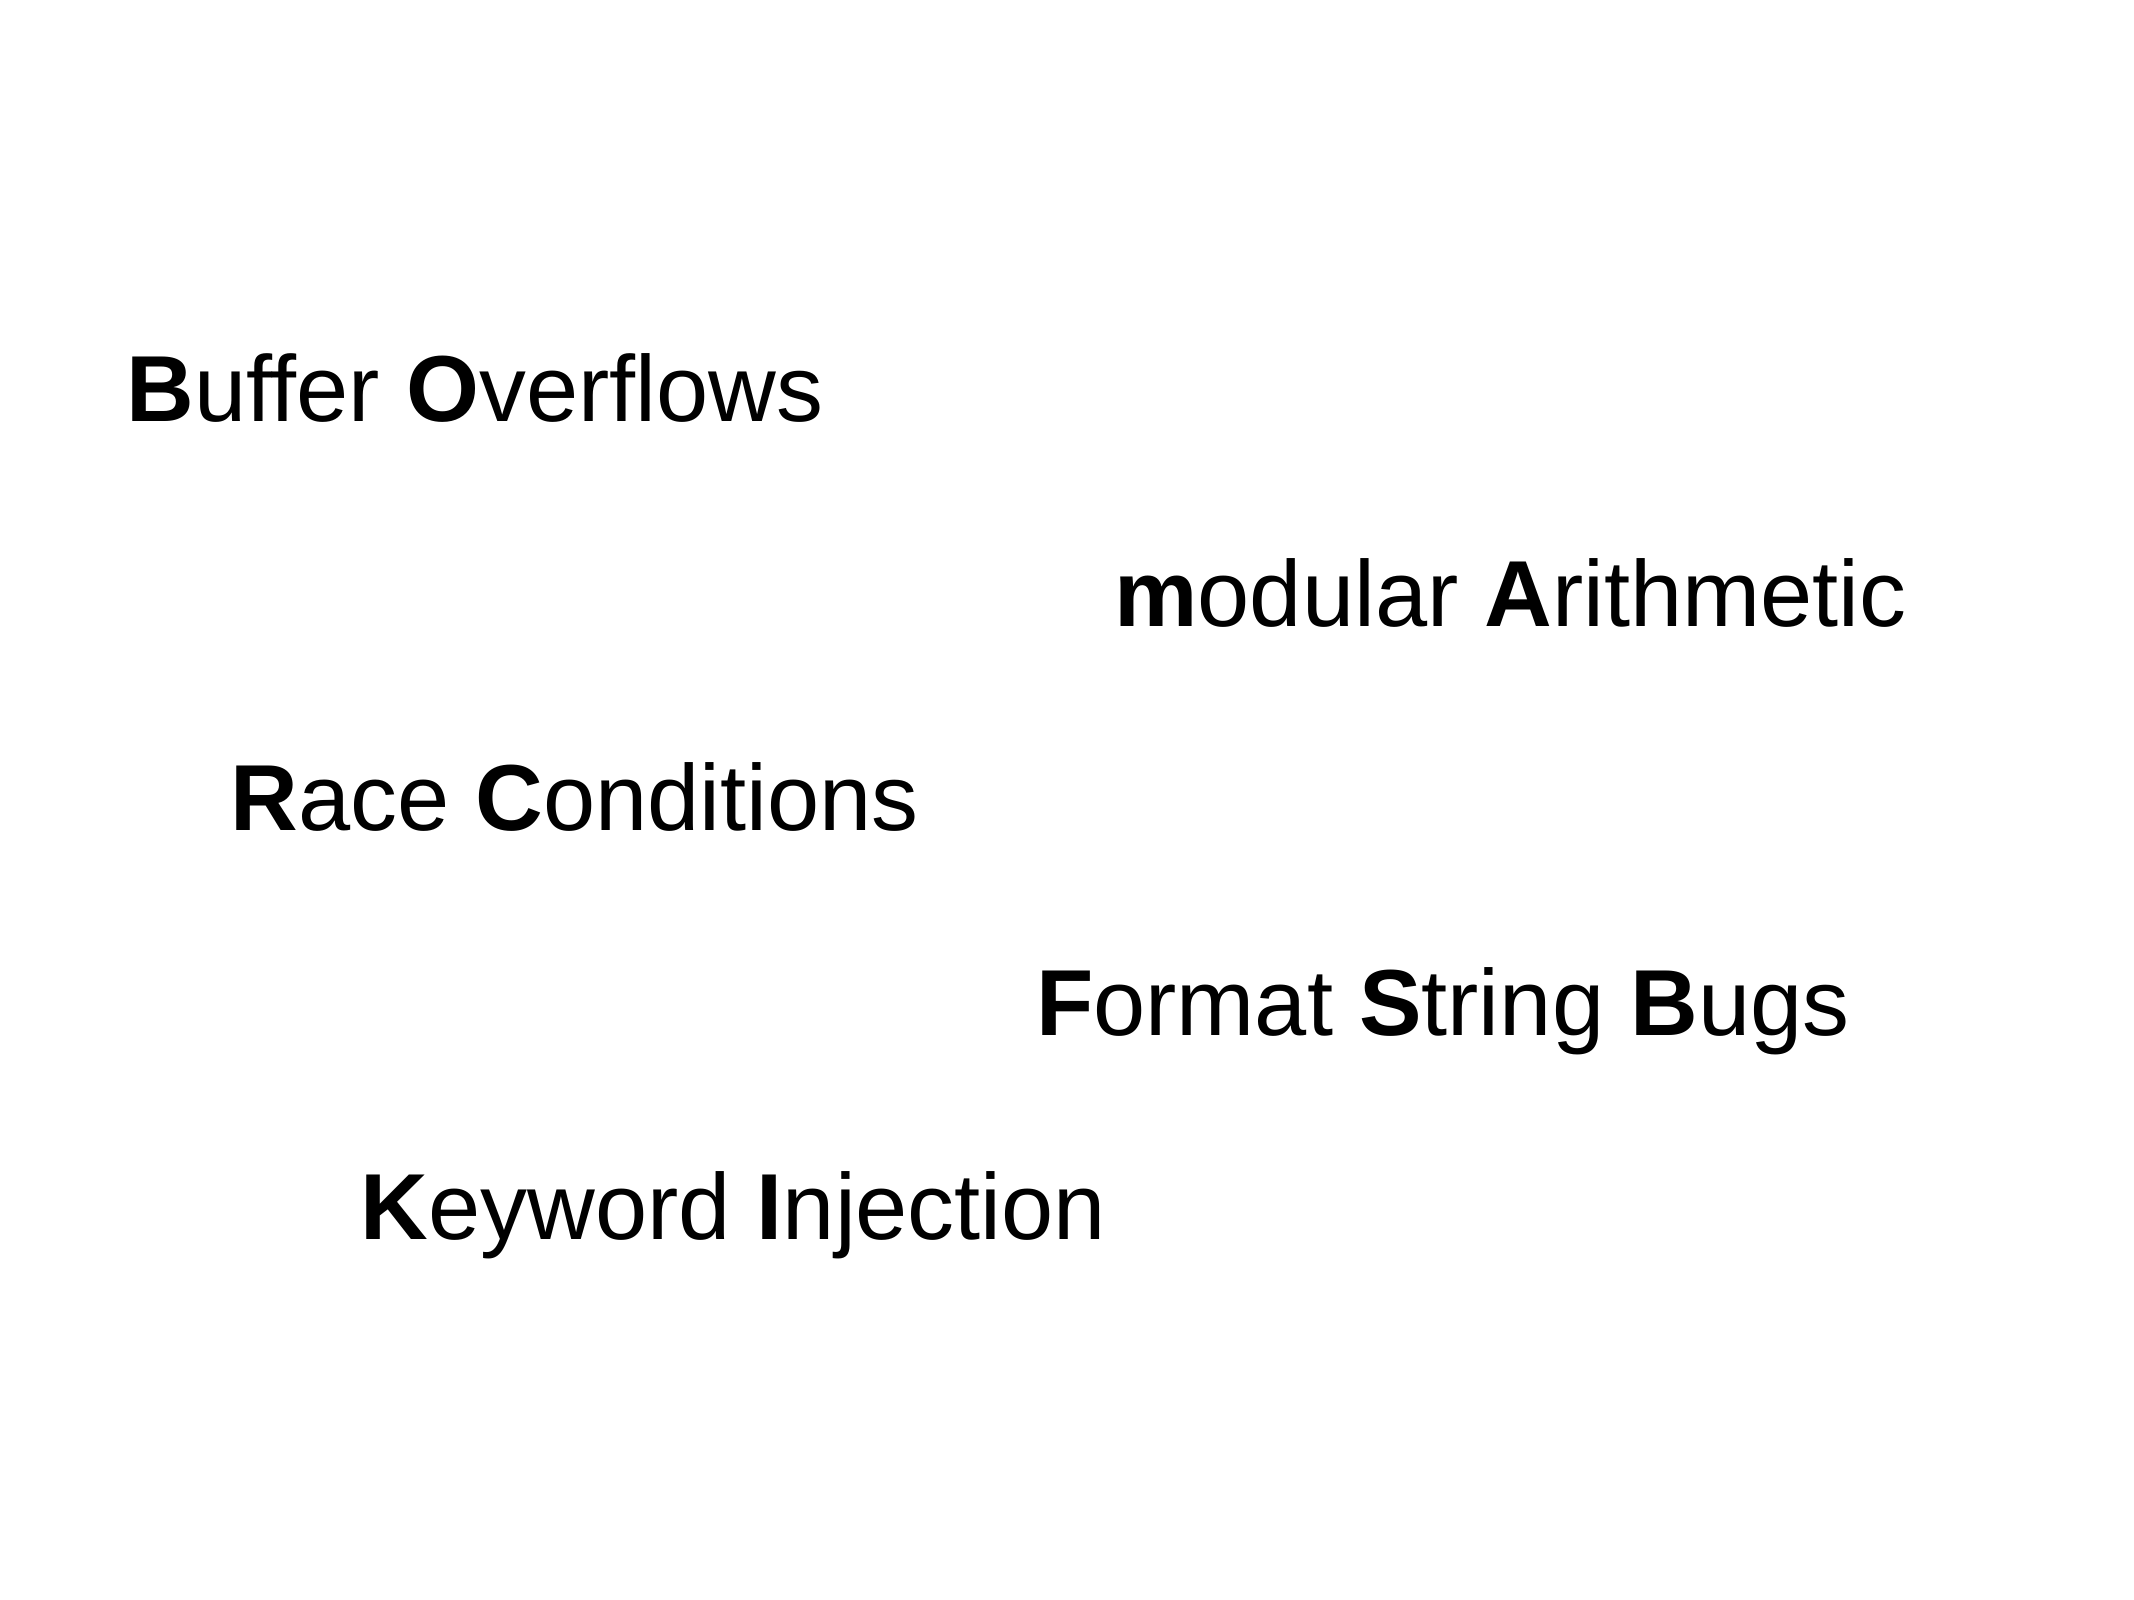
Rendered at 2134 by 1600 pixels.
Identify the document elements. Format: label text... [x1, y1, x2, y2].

list Buffer Overflows modular Arithmetic Race Conditions Format String Bugs Keyword Injection [118, 206, 2038, 1391]
